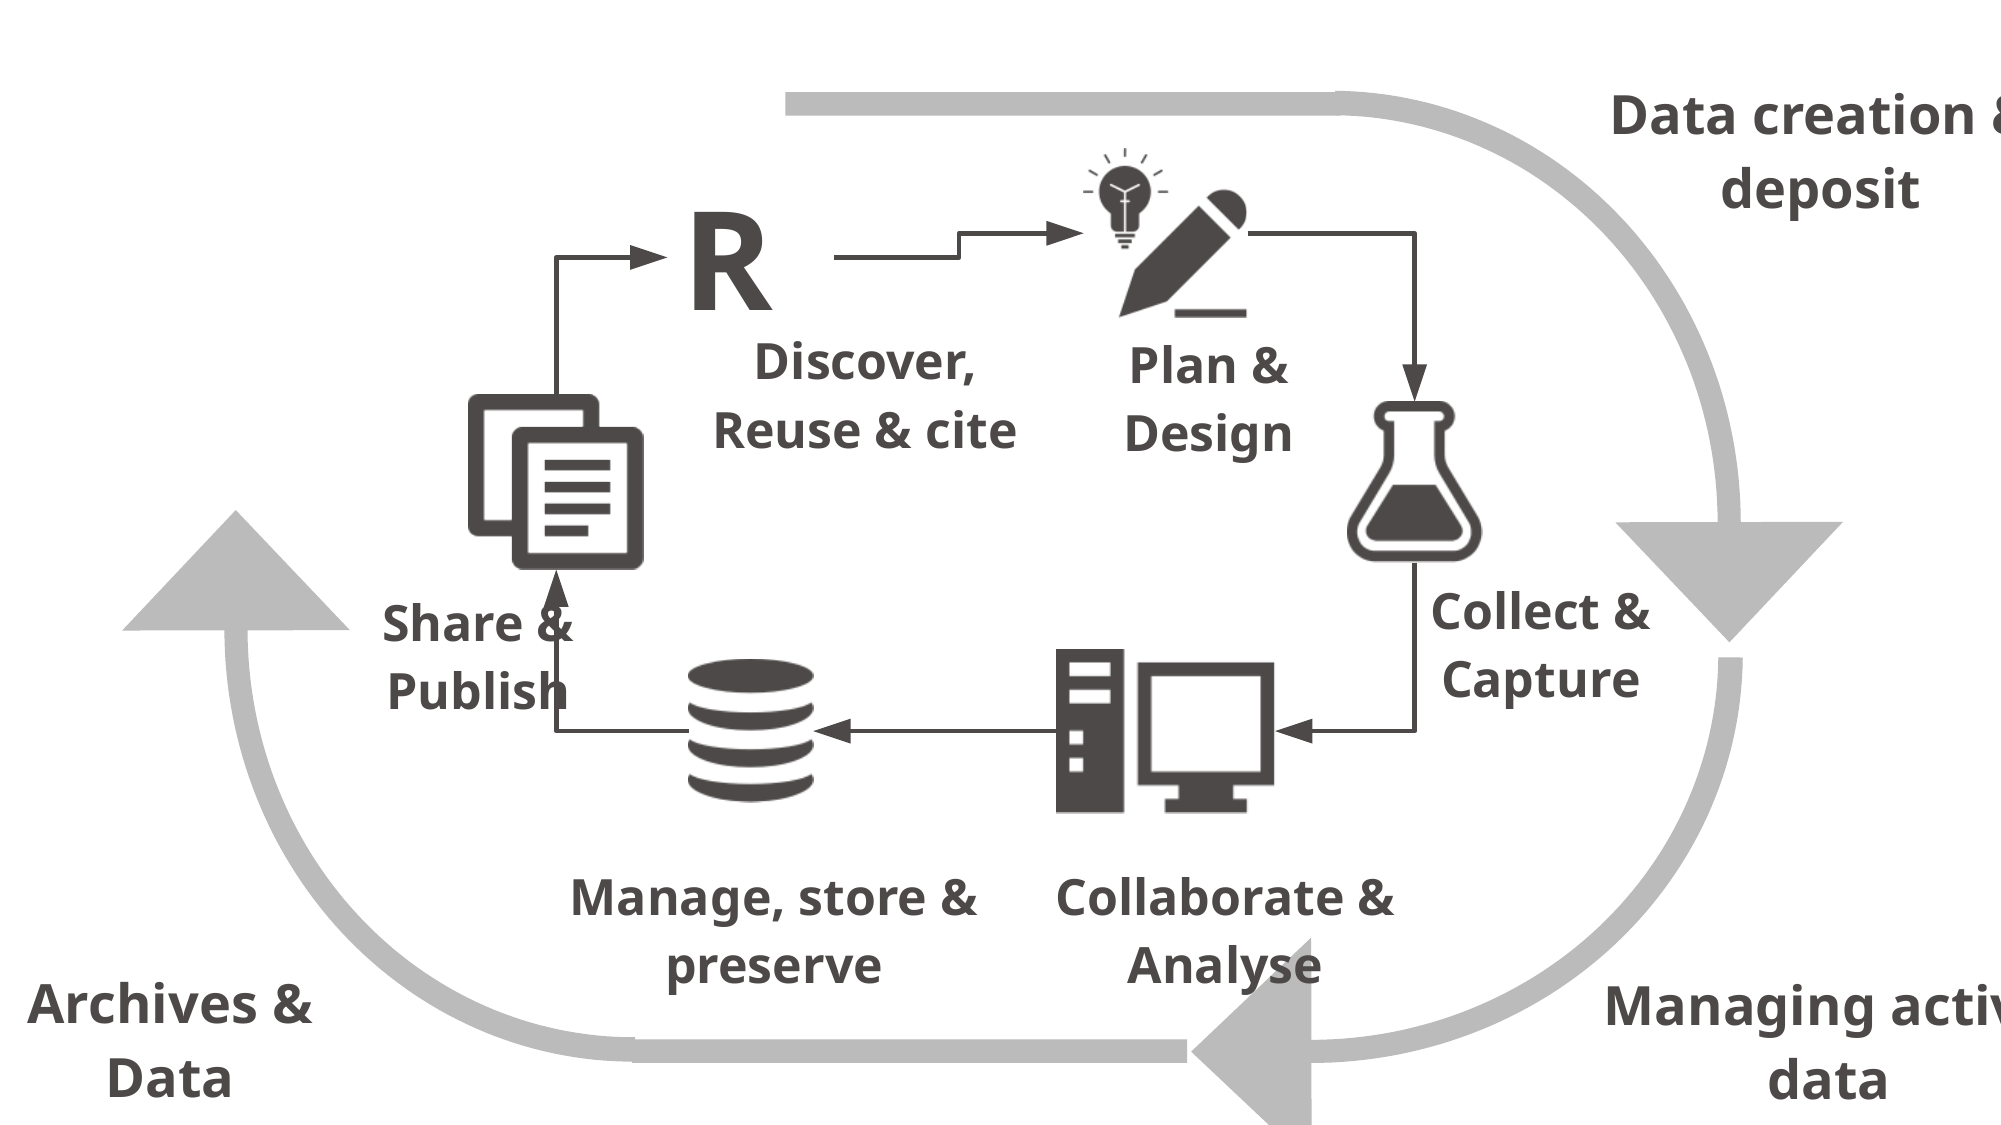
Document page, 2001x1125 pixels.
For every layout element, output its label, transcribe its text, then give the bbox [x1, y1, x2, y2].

picture [468, 394, 644, 570]
text_box [122, 510, 405, 958]
text_box [1303, 971, 1312, 978]
text_box [426, 973, 1188, 1063]
text_box Manage, store & preserve [555, 854, 941, 970]
text_box Share & Publish [367, 580, 554, 696]
text_box Discover, Reuse & cite [697, 318, 993, 434]
text_box Share & Publish [559, 607, 568, 696]
text_box Data creation & deposit [1594, 68, 1991, 193]
text_box Managing active data [1588, 960, 2001, 1084]
text_box [1191, 657, 1743, 1125]
text_box Plan & Design [1108, 322, 1288, 438]
picture [688, 659, 814, 803]
picture [1083, 148, 1248, 318]
text_box Archives & Data repositories [0, 958, 426, 1086]
text_box [785, 90, 1844, 643]
picture [1056, 649, 1276, 814]
text_box R [667, 156, 835, 311]
picture [1347, 401, 1483, 563]
text_box Collaborate & Analyse [1040, 854, 1546, 970]
text_box Collect & Capture [1417, 568, 1639, 684]
